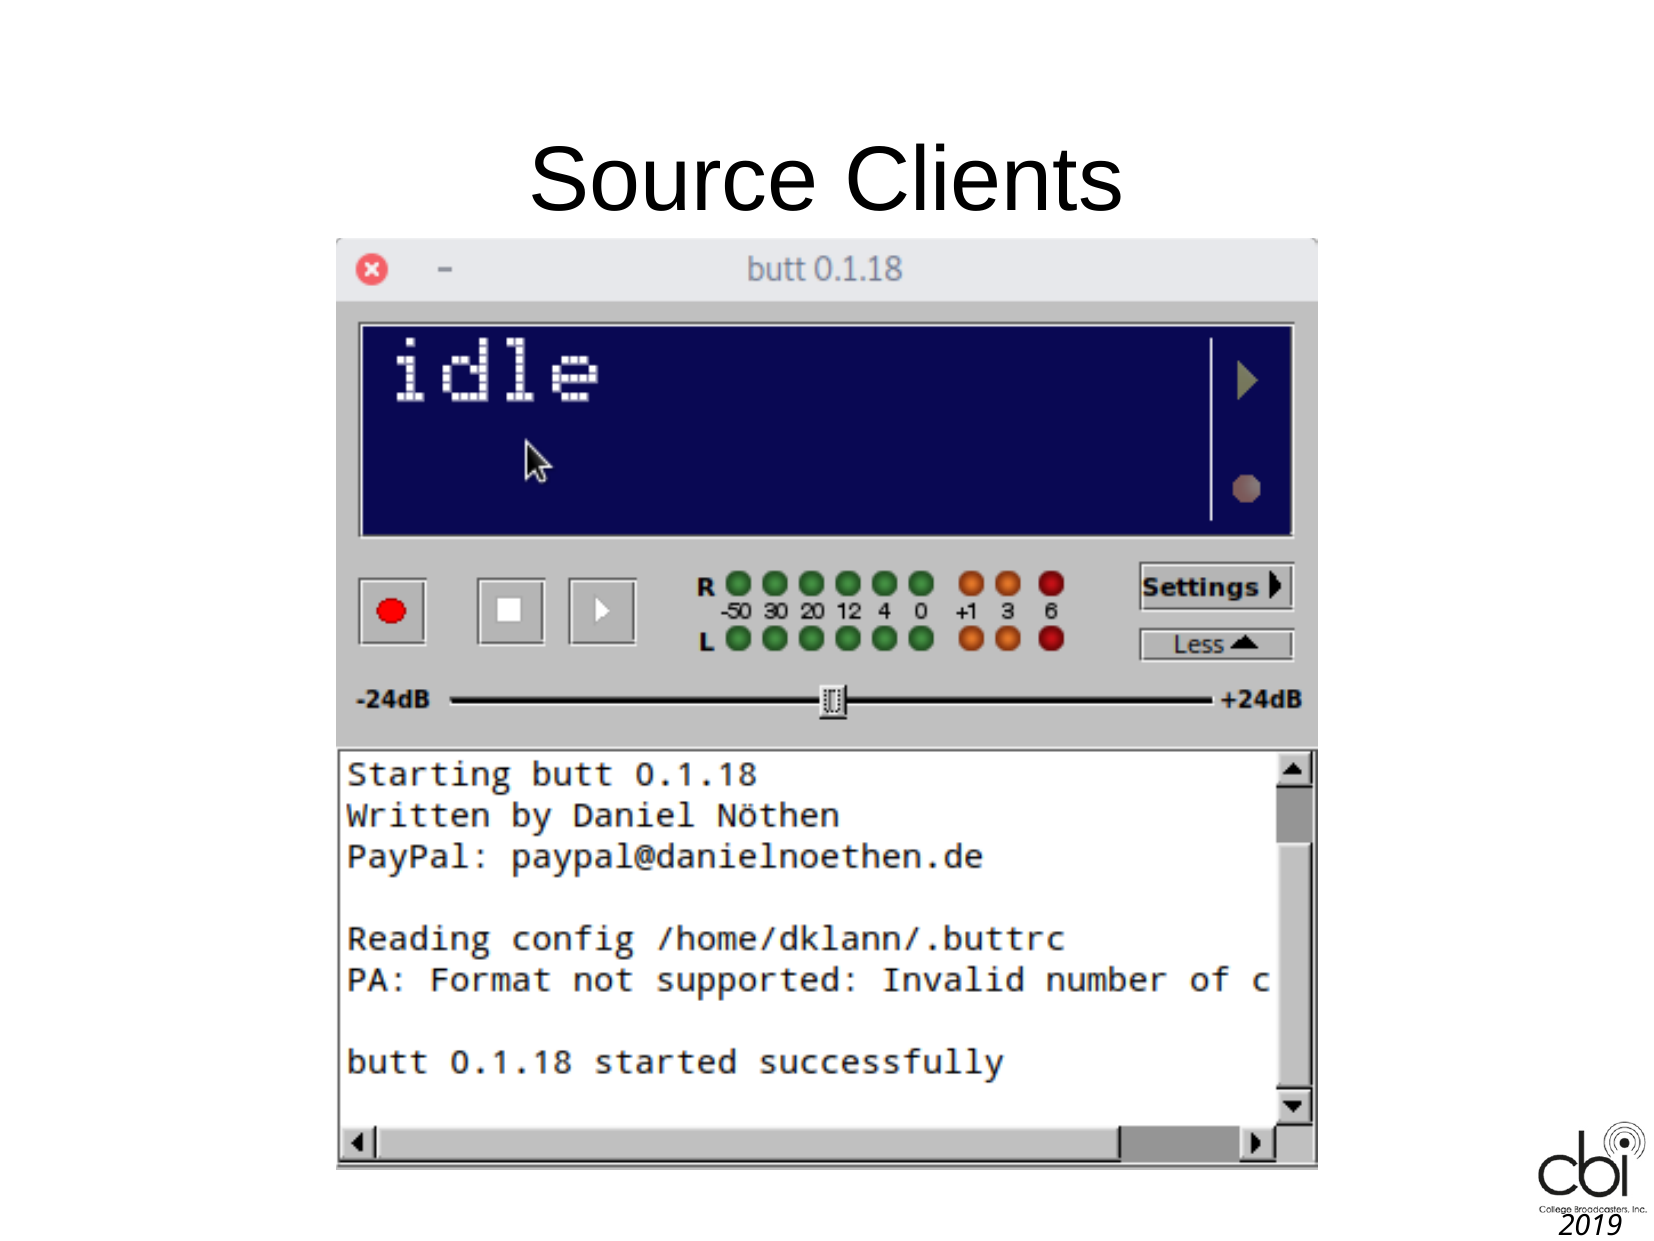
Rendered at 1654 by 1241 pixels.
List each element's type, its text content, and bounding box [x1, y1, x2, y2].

text_box Source Clients [513, 120, 1140, 238]
picture [336, 238, 1318, 1171]
picture [1529, 1120, 1654, 1216]
